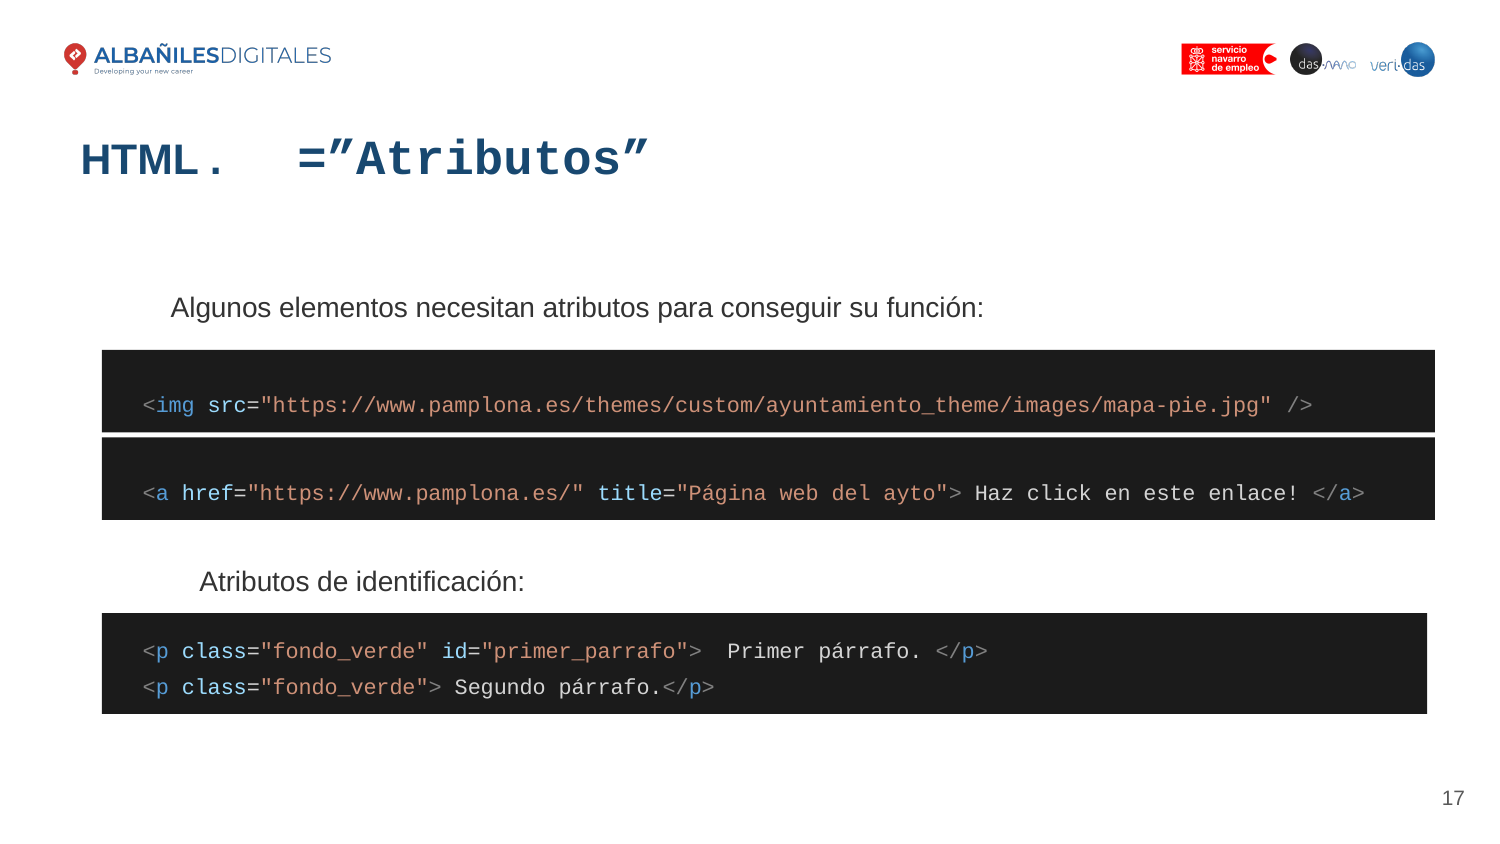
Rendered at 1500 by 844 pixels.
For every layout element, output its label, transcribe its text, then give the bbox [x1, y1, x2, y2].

picture [1181, 43, 1277, 75]
text_box <p class="fondo_verde" id="primer_parrafo"> Primer párrafo. </p> <p class="fondo_verde"> Segundo párrafo.</p> [101, 613, 1428, 714]
text_box <img src="https://www.pamplona.es/themes/custom/ayuntamiento_theme/images/mapa-pie.jpg" /> [101, 349, 1435, 433]
picture [64, 43, 332, 75]
text_box HTML . =”Atributos” [80, 113, 742, 261]
slide_number <number> [1389, 764, 1480, 830]
picture [1370, 42, 1435, 77]
text_box <a href="https://www.pamplona.es/" title="Página web del ayto"> Haz click en este enlace! </a> [101, 437, 1435, 520]
text_box Atributos de identificación: [109, 548, 1242, 613]
text_box Algunos elementos necesitan atributos para conseguir su función: [80, 274, 1214, 372]
picture [1290, 43, 1356, 75]
